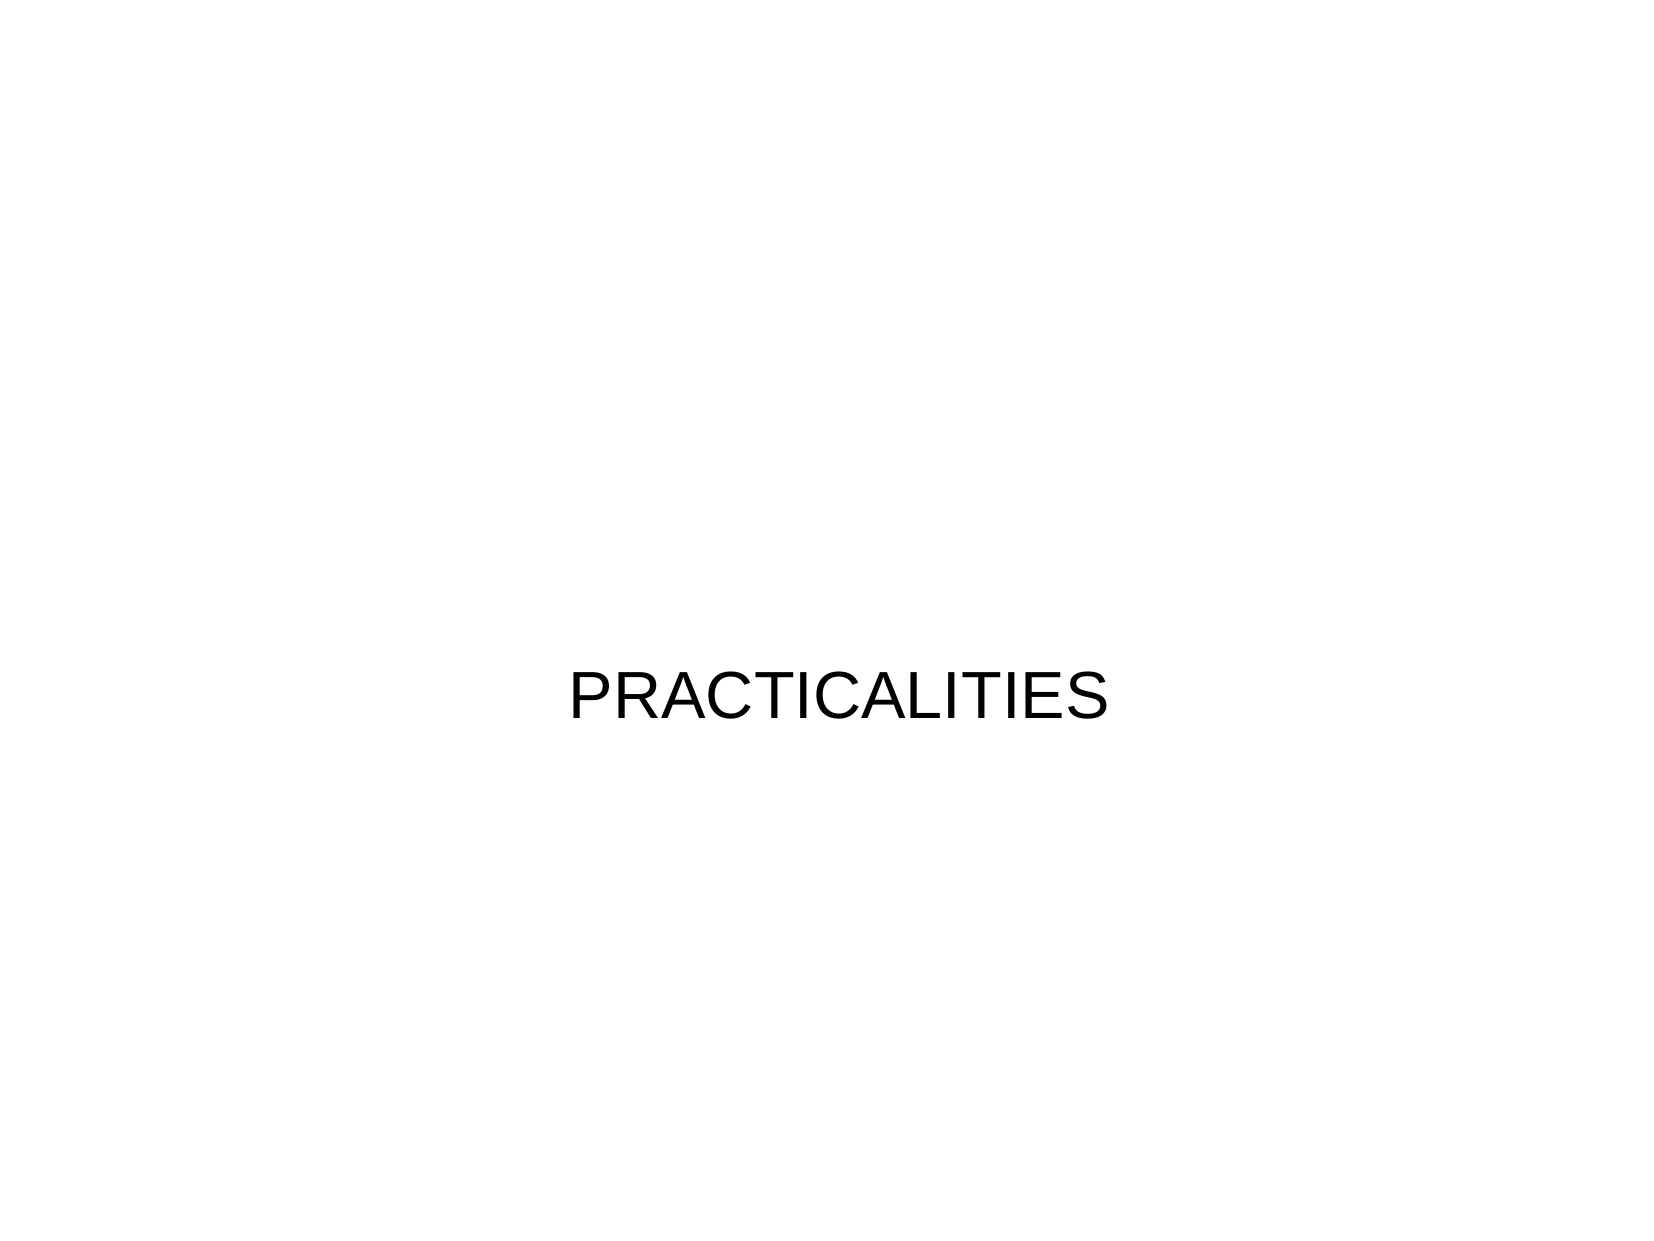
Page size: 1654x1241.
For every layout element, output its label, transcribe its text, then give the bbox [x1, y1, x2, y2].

subtitle PRACTICALITIES [25, 233, 1654, 1158]
